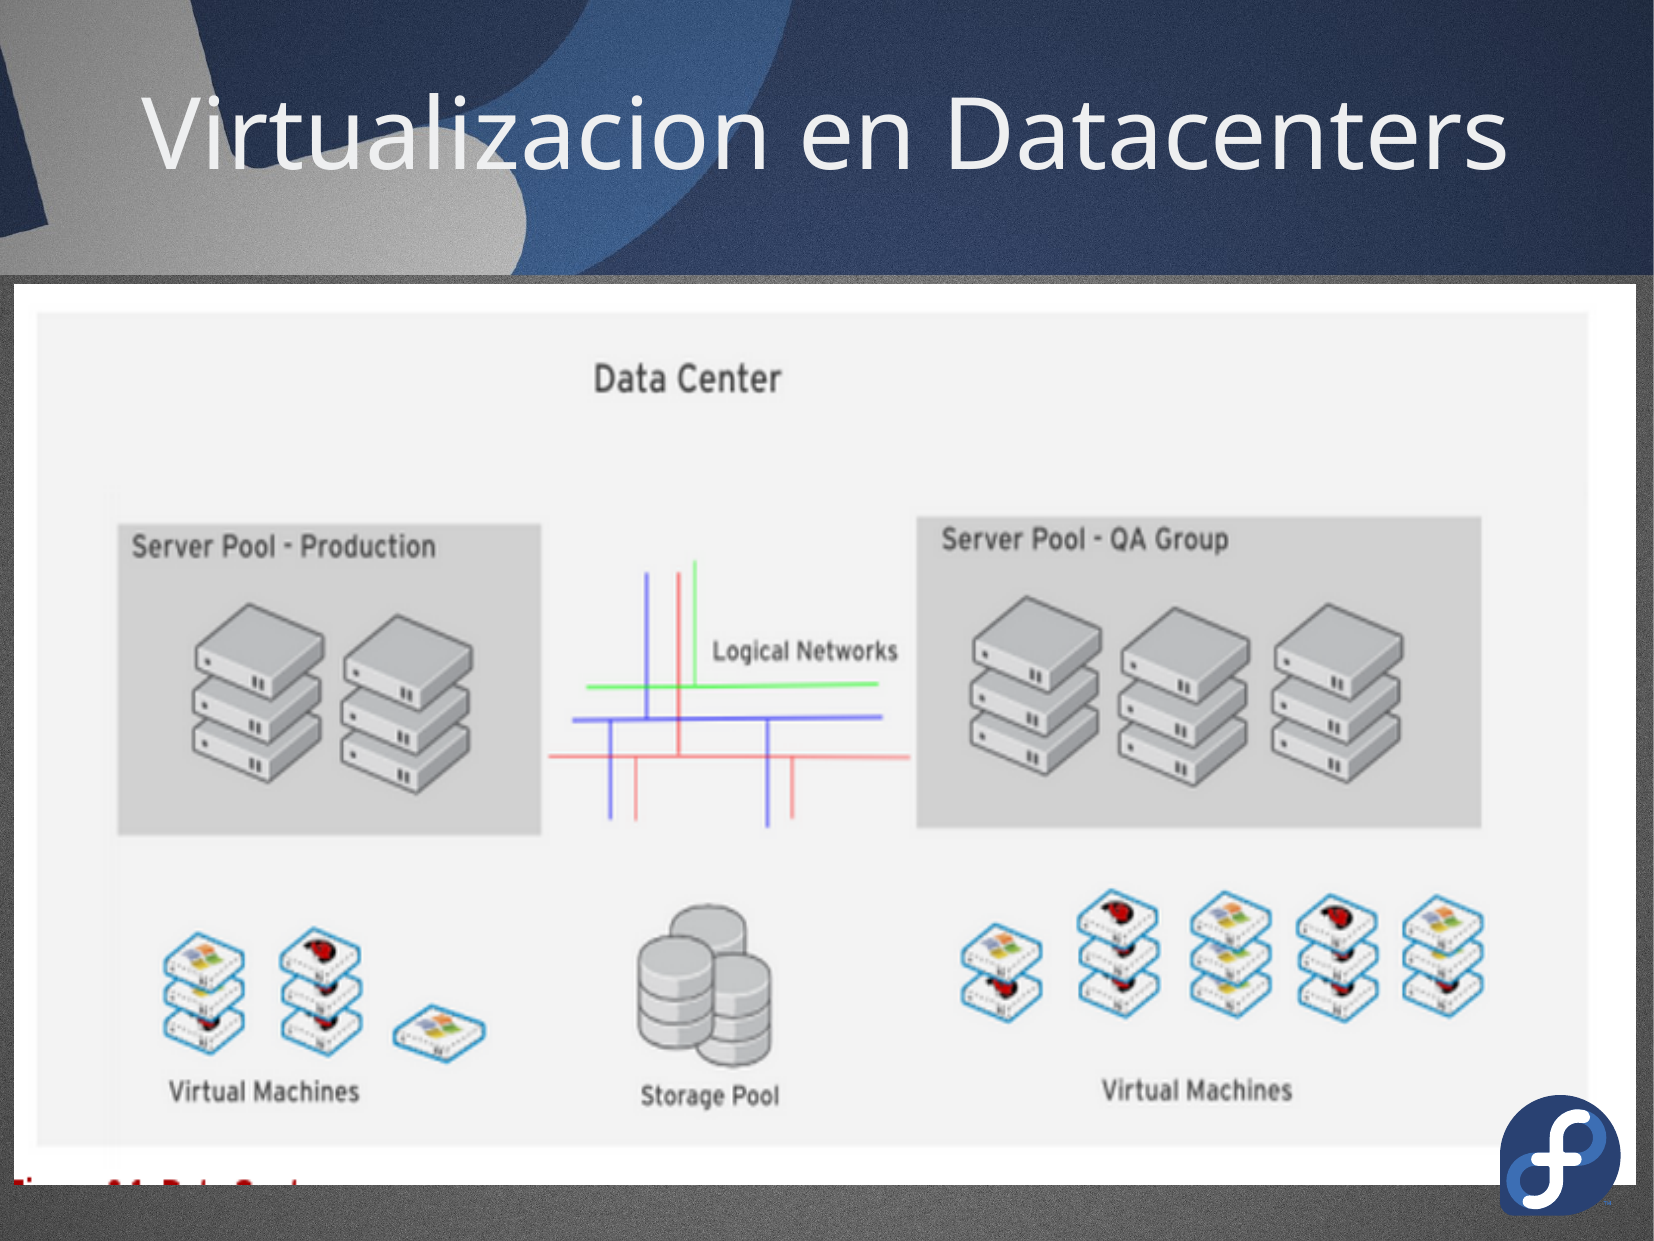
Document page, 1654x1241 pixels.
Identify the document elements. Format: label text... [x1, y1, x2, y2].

picture [0, 0, 1654, 1241]
text_box Virtualizacion en Datacenters [88, 29, 1565, 237]
